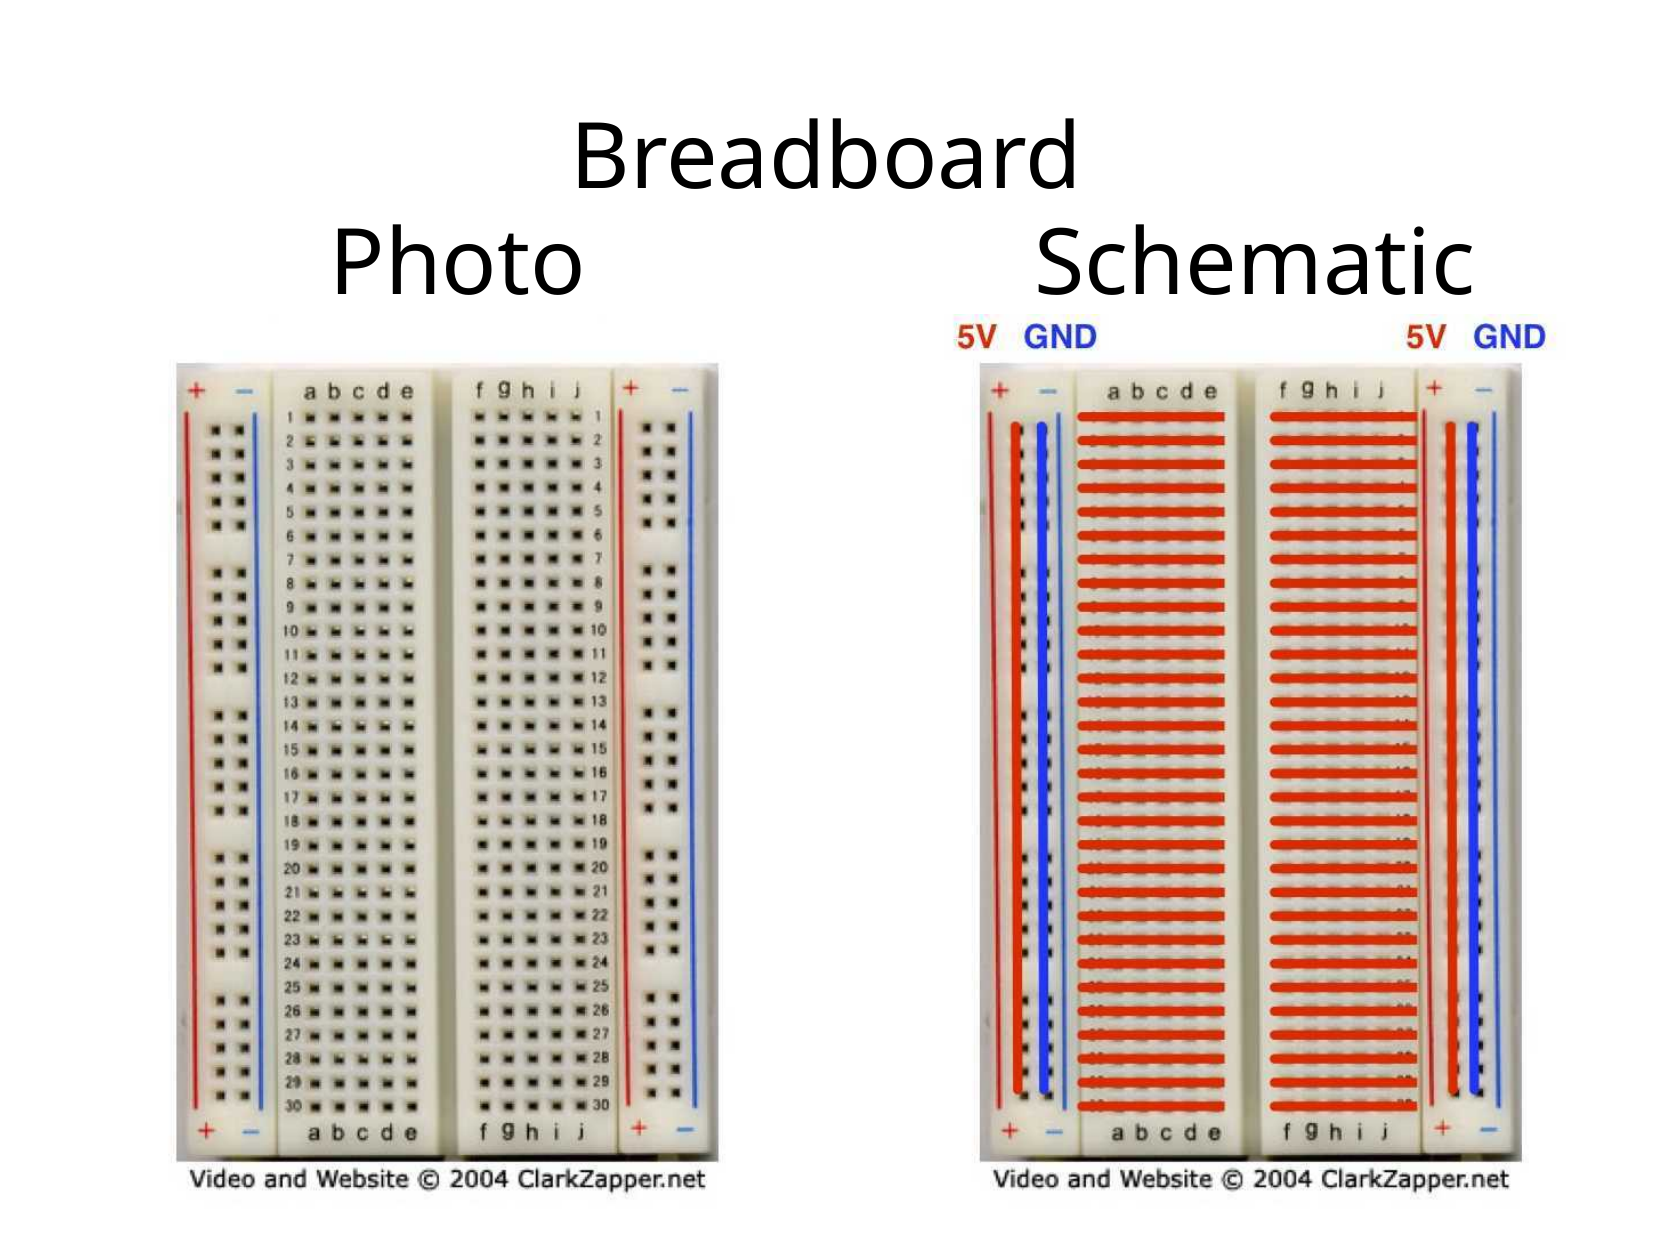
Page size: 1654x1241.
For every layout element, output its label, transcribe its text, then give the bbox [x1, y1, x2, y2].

title Breadboard [82, 49, 1571, 257]
picture [132, 314, 1571, 1241]
text_box Photo [315, 189, 586, 333]
text_box Schematic [1020, 189, 1499, 333]
